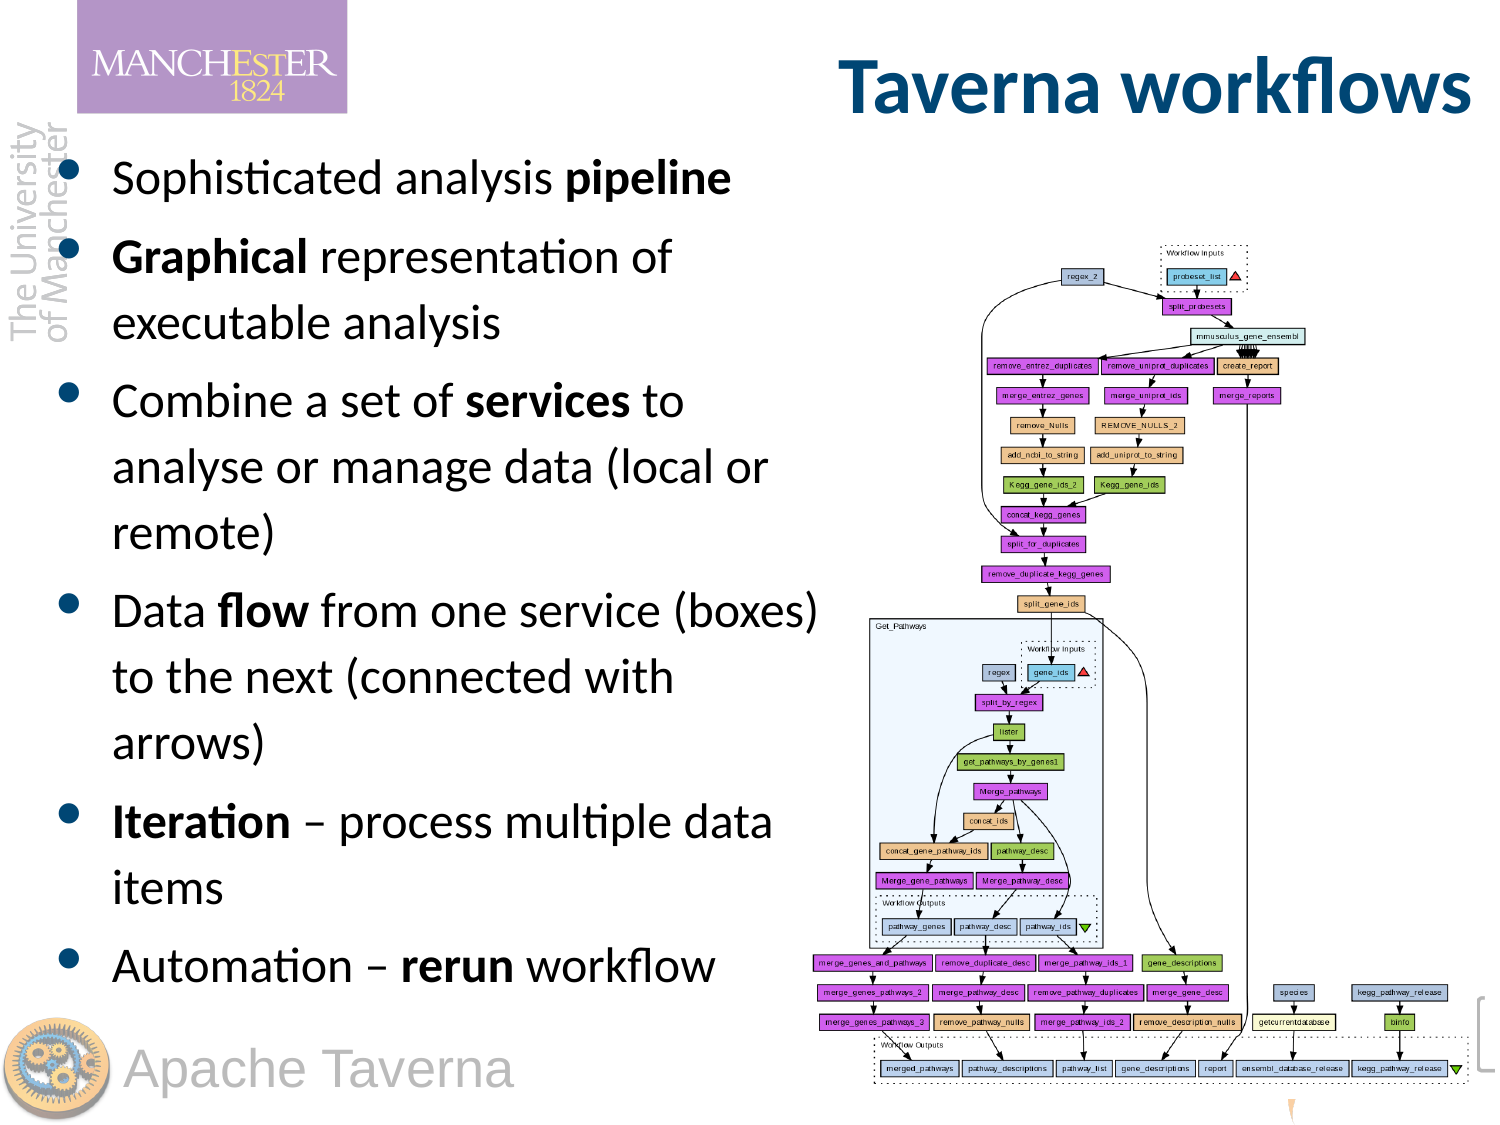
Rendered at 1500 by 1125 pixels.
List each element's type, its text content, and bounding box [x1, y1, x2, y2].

text_box Sophisticated analysis pipeline Graphical representation of executable analysis Combine a set of services to analyse or manage data (local or remote) Data flow from one service (boxes) to the next (connected with arrows) Iteration – process multiple data items Automation – rerun workflow [41, 137, 845, 1023]
picture [810, 236, 1477, 1099]
text_box Taverna workflows [416, 17, 1489, 138]
